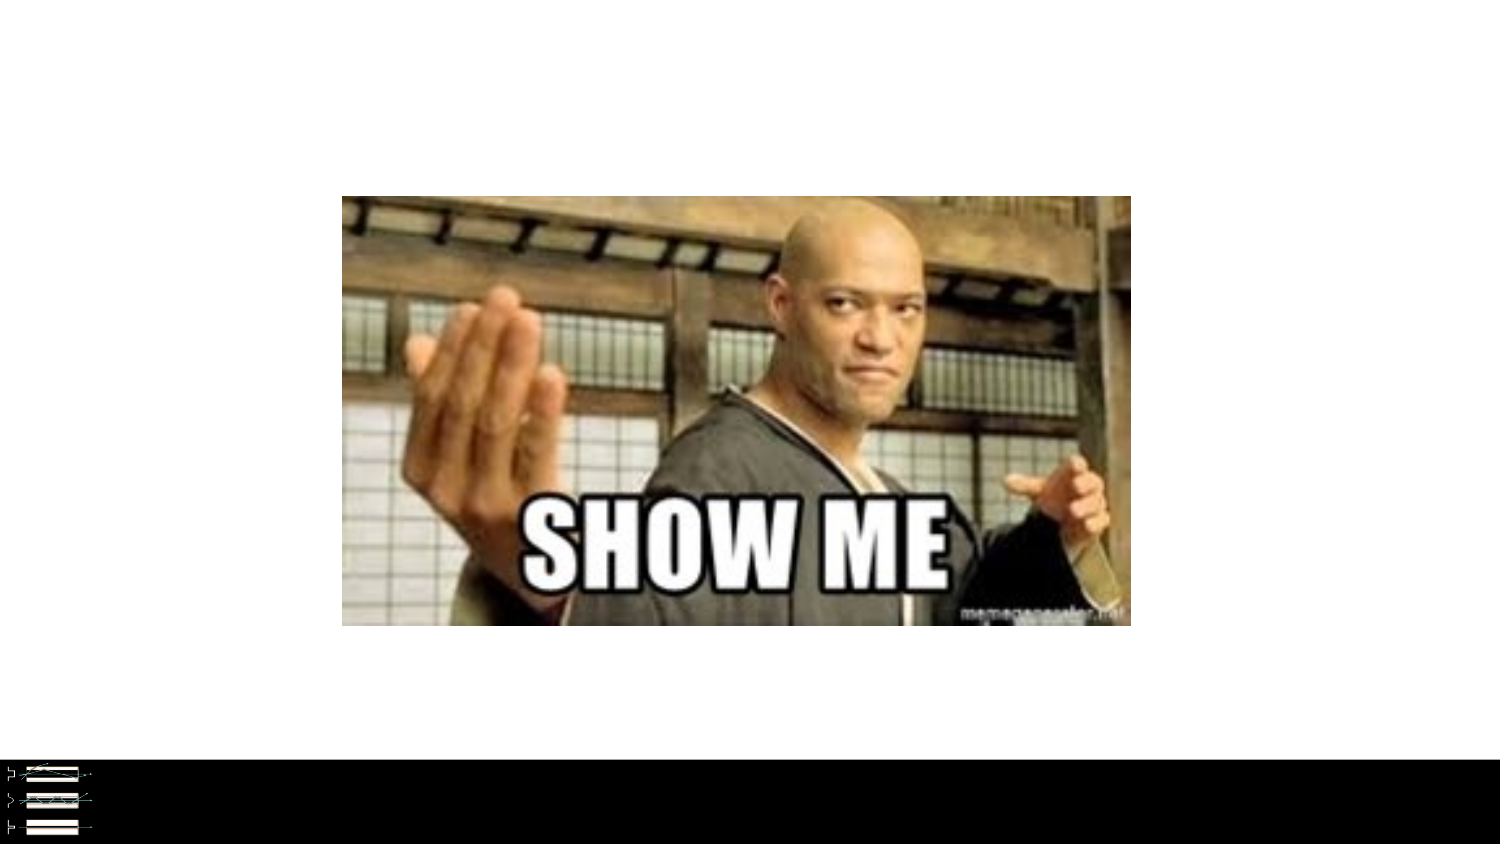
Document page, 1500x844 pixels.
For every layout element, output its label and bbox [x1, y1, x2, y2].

picture [342, 196, 1131, 626]
picture [5, 761, 95, 837]
